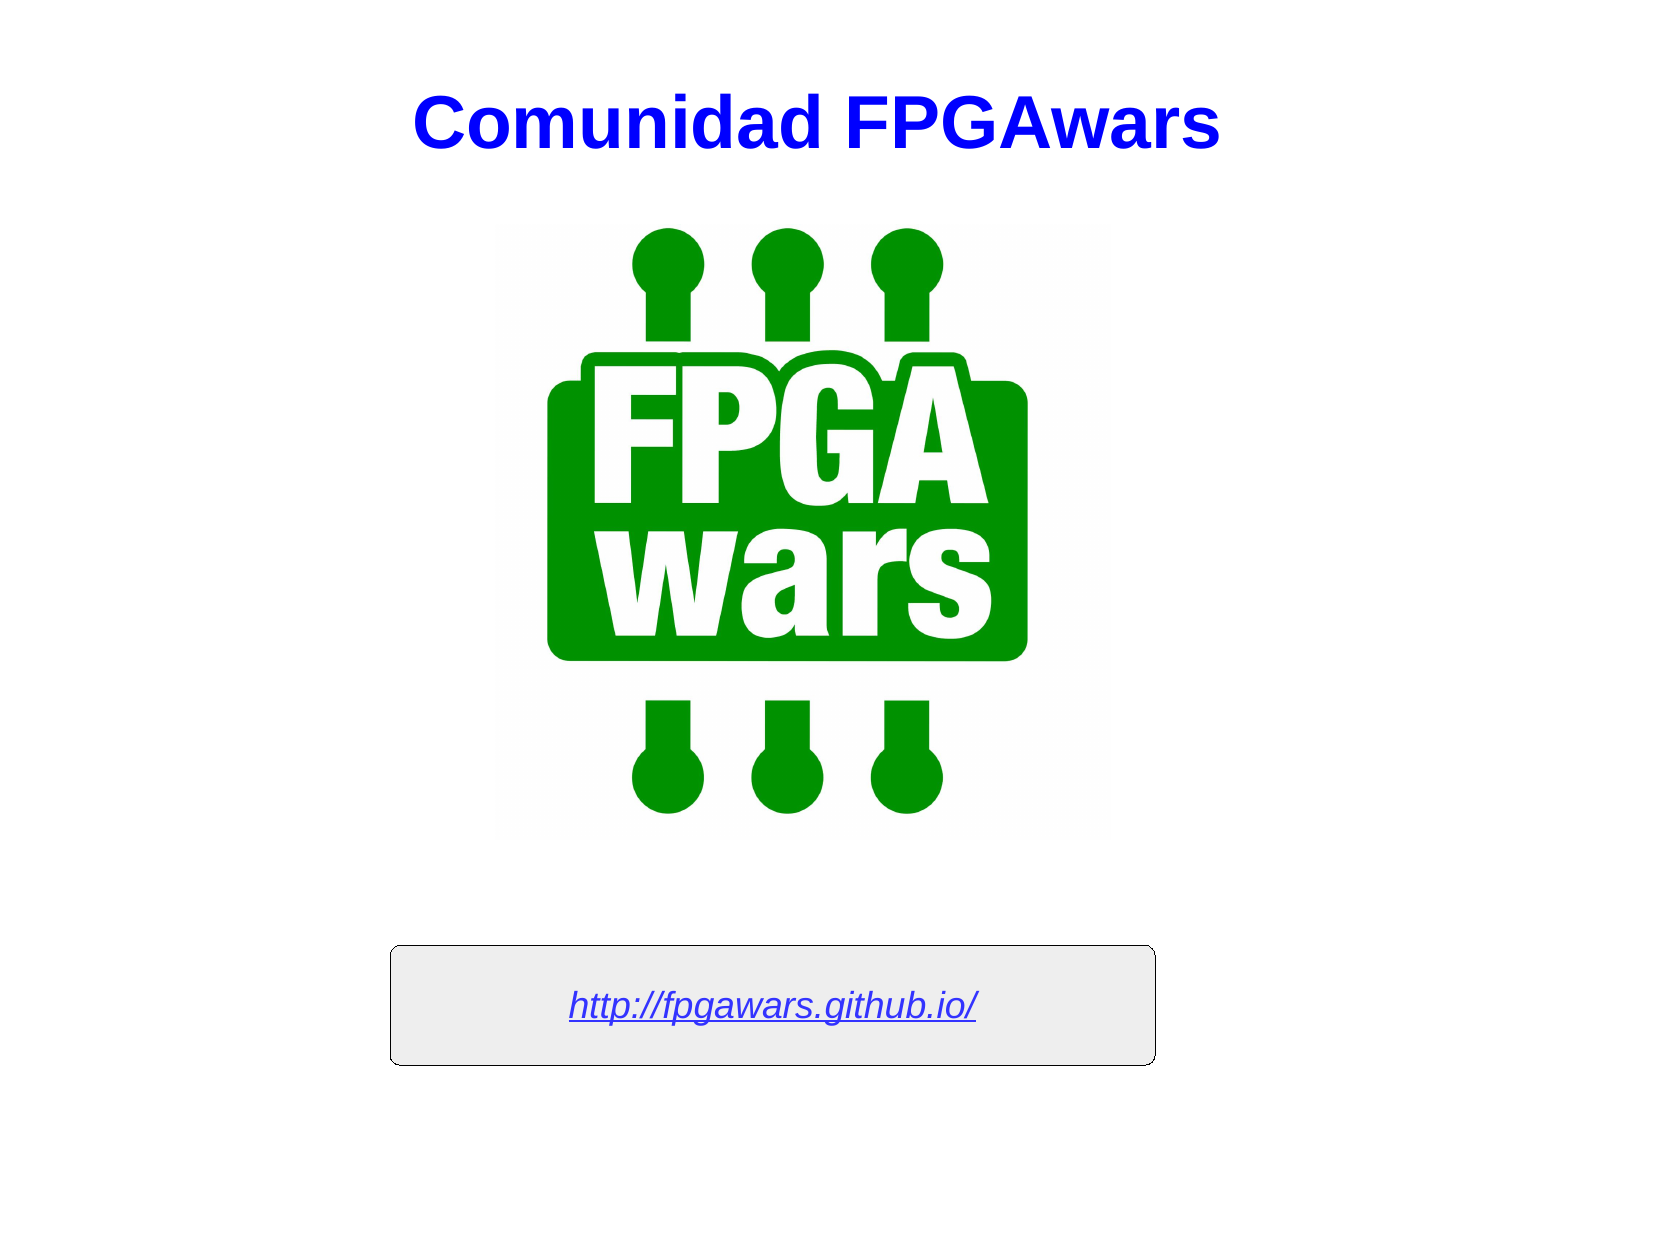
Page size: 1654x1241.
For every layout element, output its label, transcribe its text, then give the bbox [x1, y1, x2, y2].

picture [495, 224, 1111, 840]
text_box Comunidad FPGAwars [90, 73, 1546, 257]
text_box http://fpgawars.github.io/ [390, 945, 1156, 1066]
